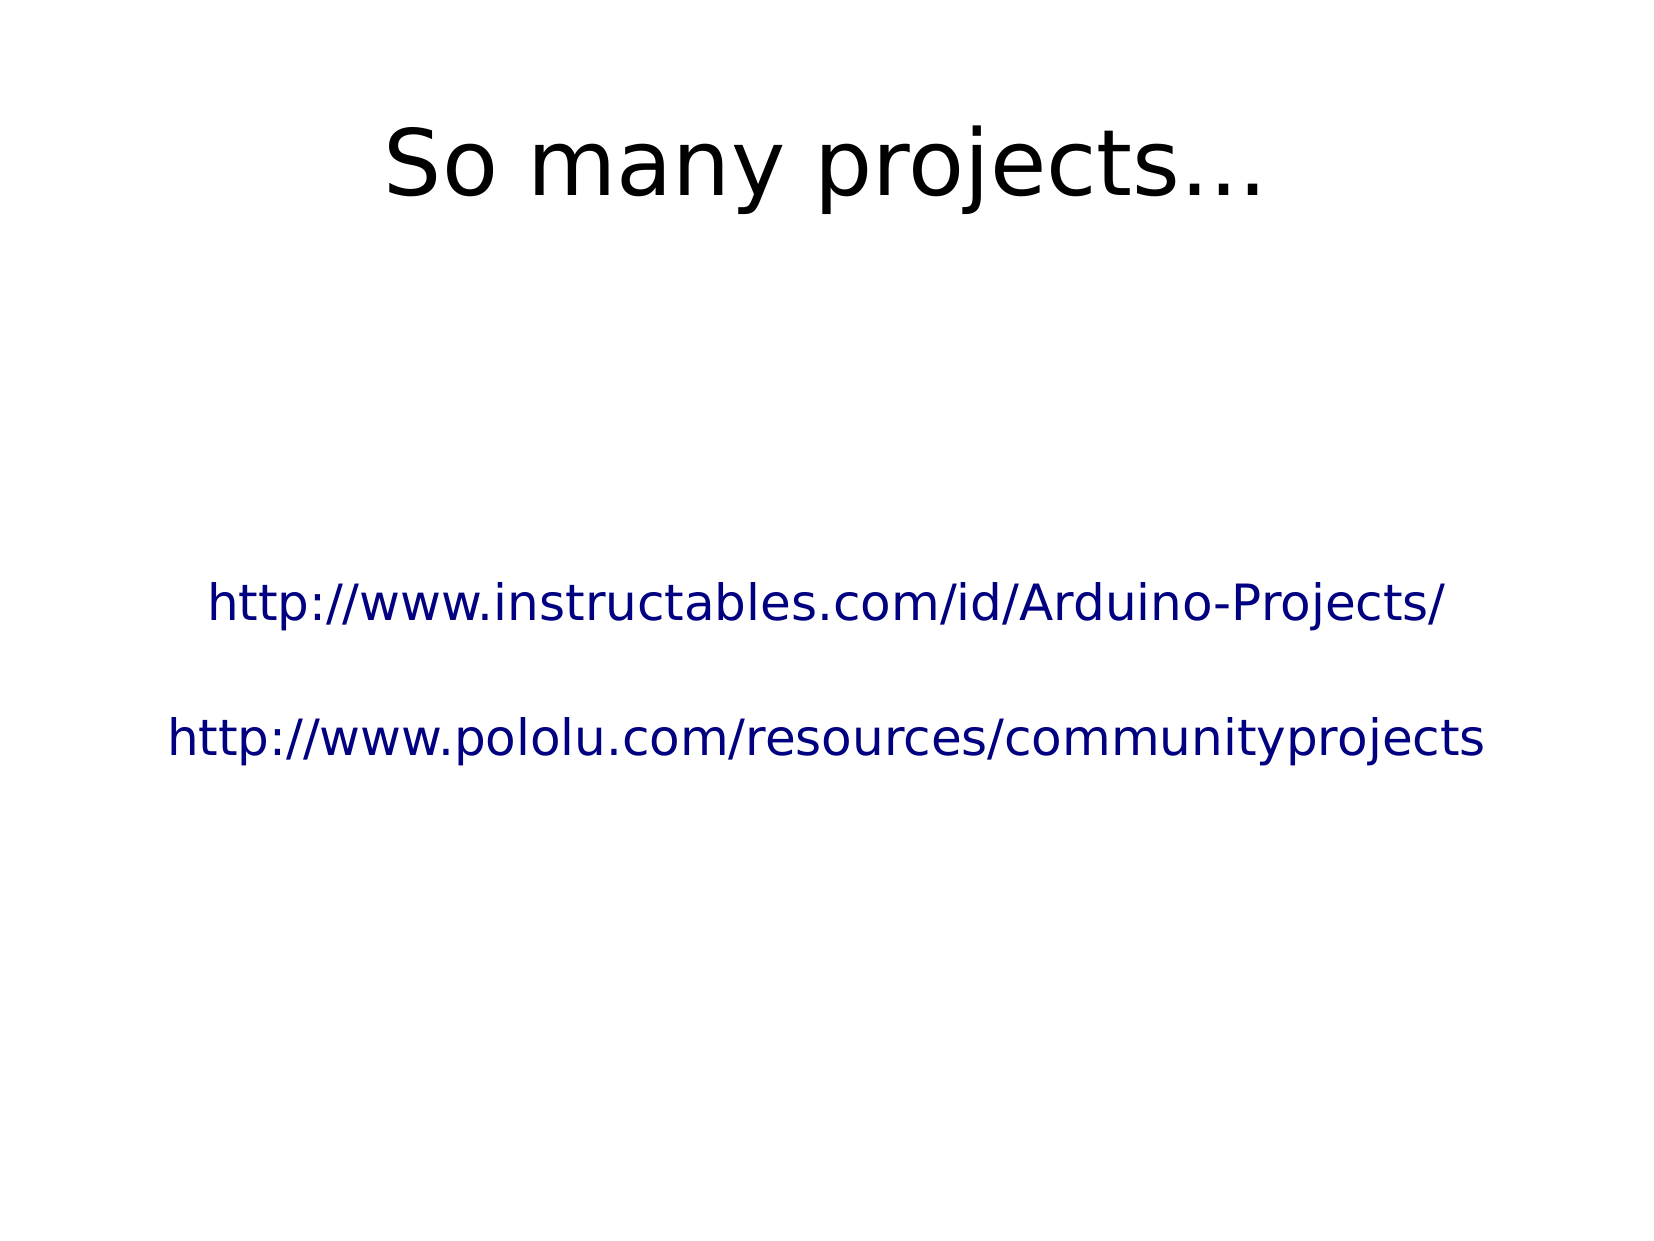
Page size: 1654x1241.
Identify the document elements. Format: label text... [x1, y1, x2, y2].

title So many projects... [82, 60, 1571, 268]
text_box http://www.instructables.com/id/Arduino-Projects/ [0, 566, 1654, 640]
text_box http://www.pololu.com/resources/communityprojects [0, 701, 1654, 775]
